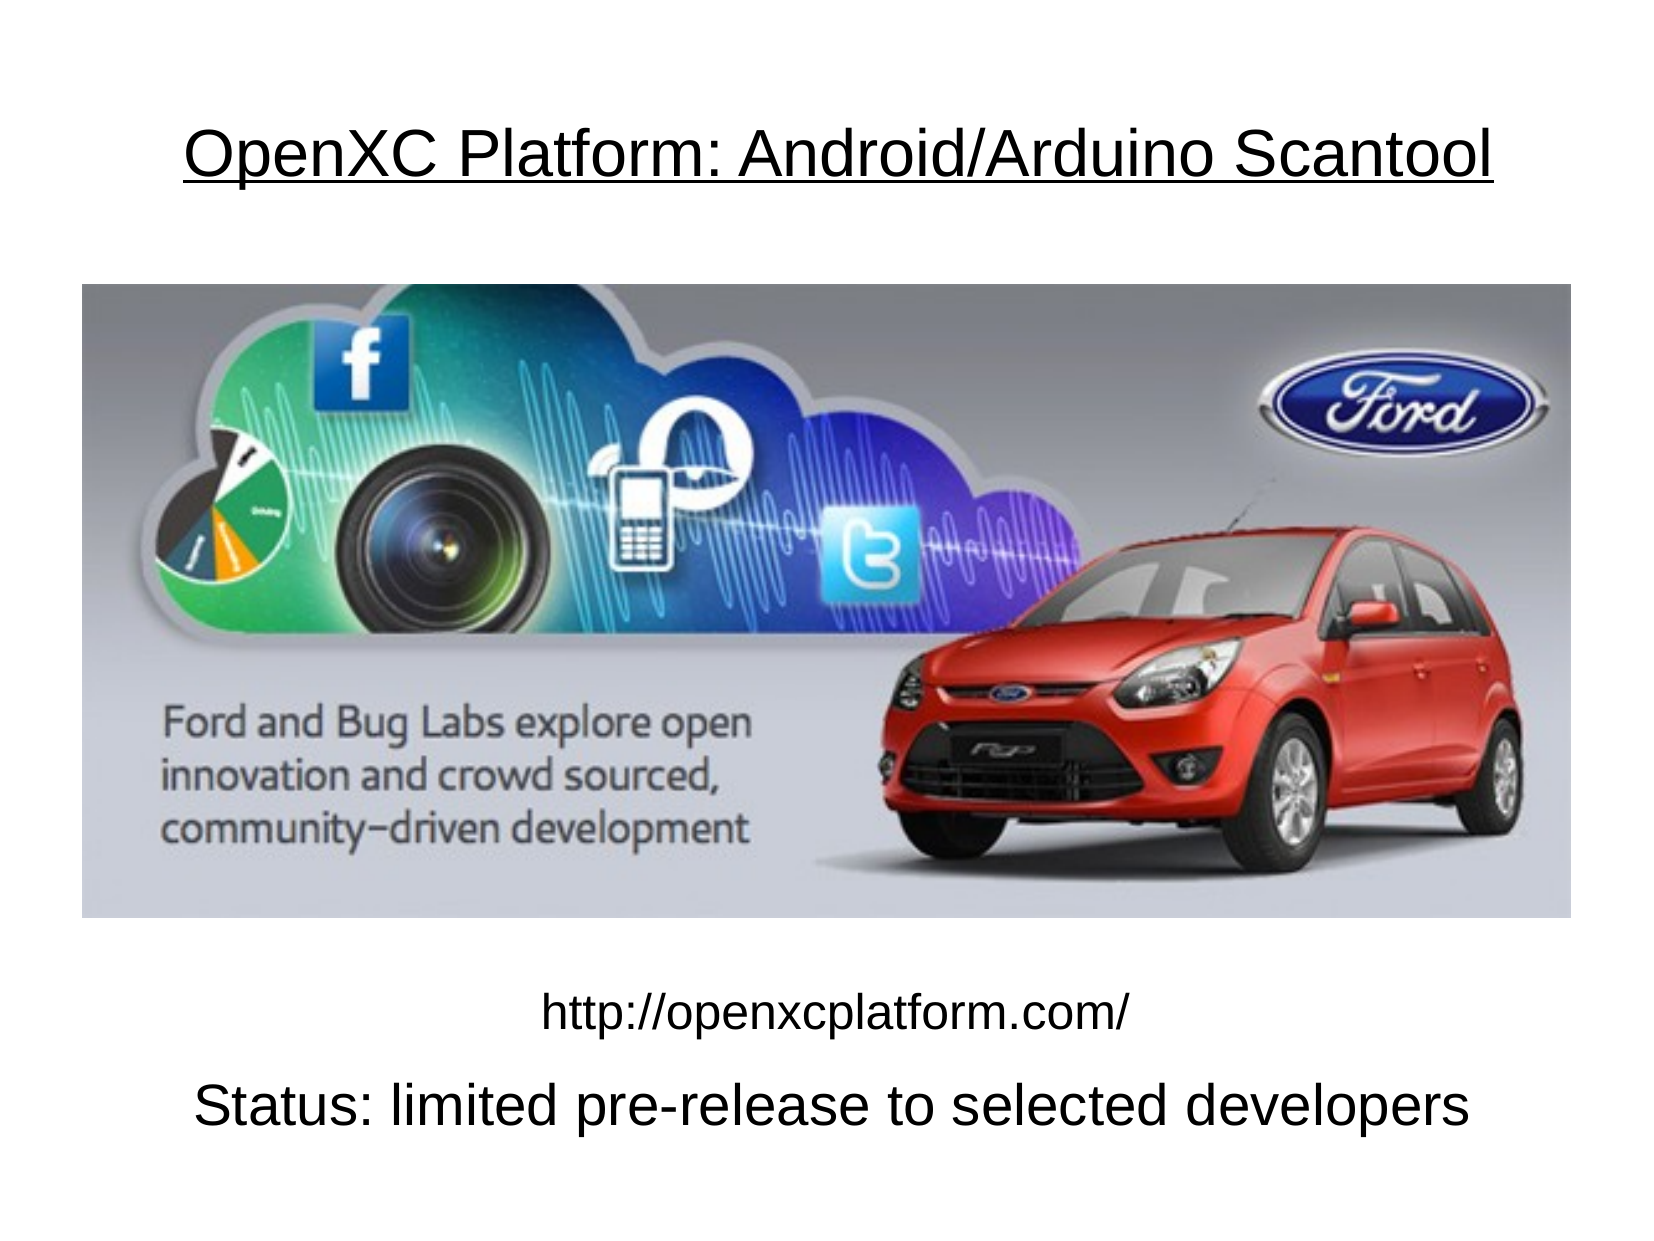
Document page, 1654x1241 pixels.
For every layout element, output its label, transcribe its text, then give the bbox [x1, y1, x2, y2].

picture [82, 284, 1571, 918]
text_box http://openxcplatform.com/ [407, 975, 1247, 1051]
text_box Status: limited pre-release to selected developers [178, 1065, 1489, 1146]
title OpenXC Platform: Android/Arduino Scantool [82, 49, 1571, 257]
